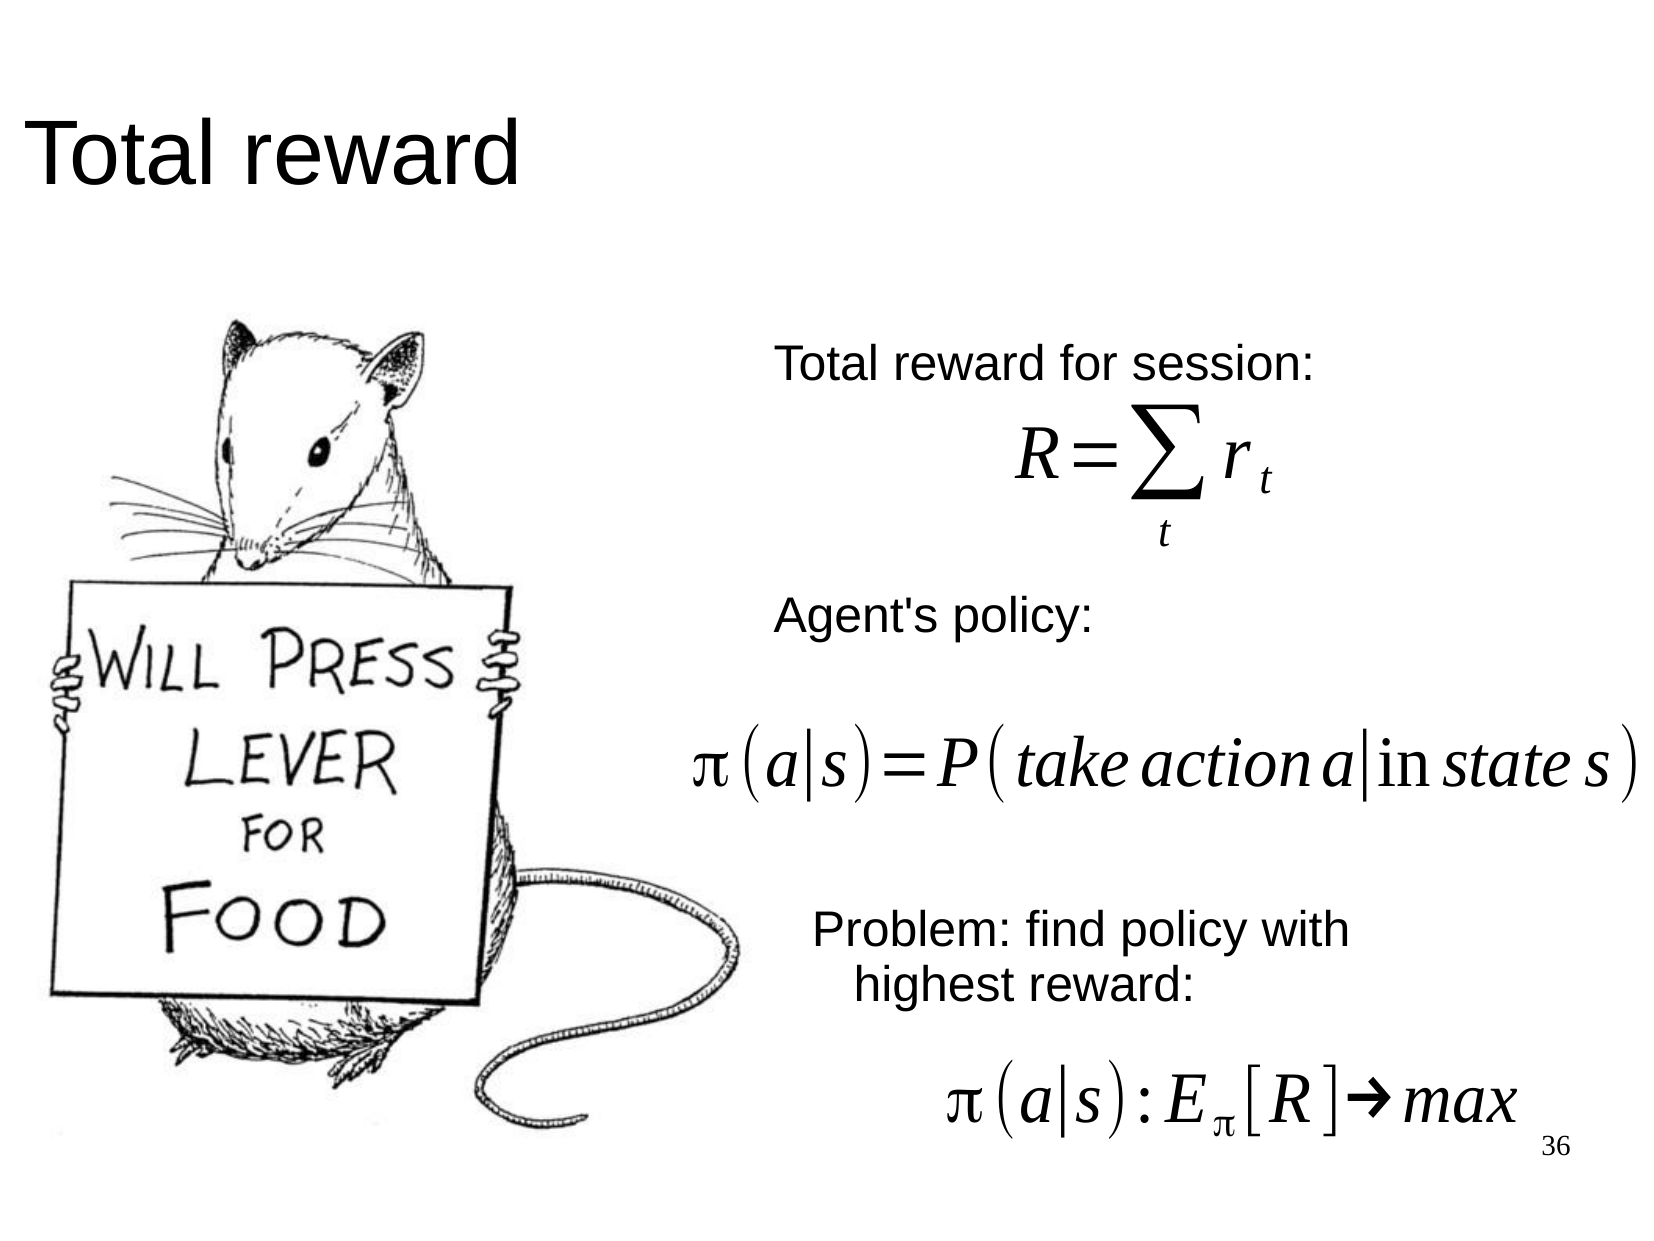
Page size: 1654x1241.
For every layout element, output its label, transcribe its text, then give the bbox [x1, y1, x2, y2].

text_box Agent's policy: [738, 563, 1654, 667]
chart [992, 396, 1291, 556]
chart [928, 1054, 1539, 1142]
chart [674, 717, 1654, 806]
text_box Problem: find policy with highest reward: [776, 900, 1654, 1013]
title Total reward [23, 49, 1512, 257]
picture [0, 250, 761, 1241]
text_box Total reward for session: [738, 334, 1654, 448]
